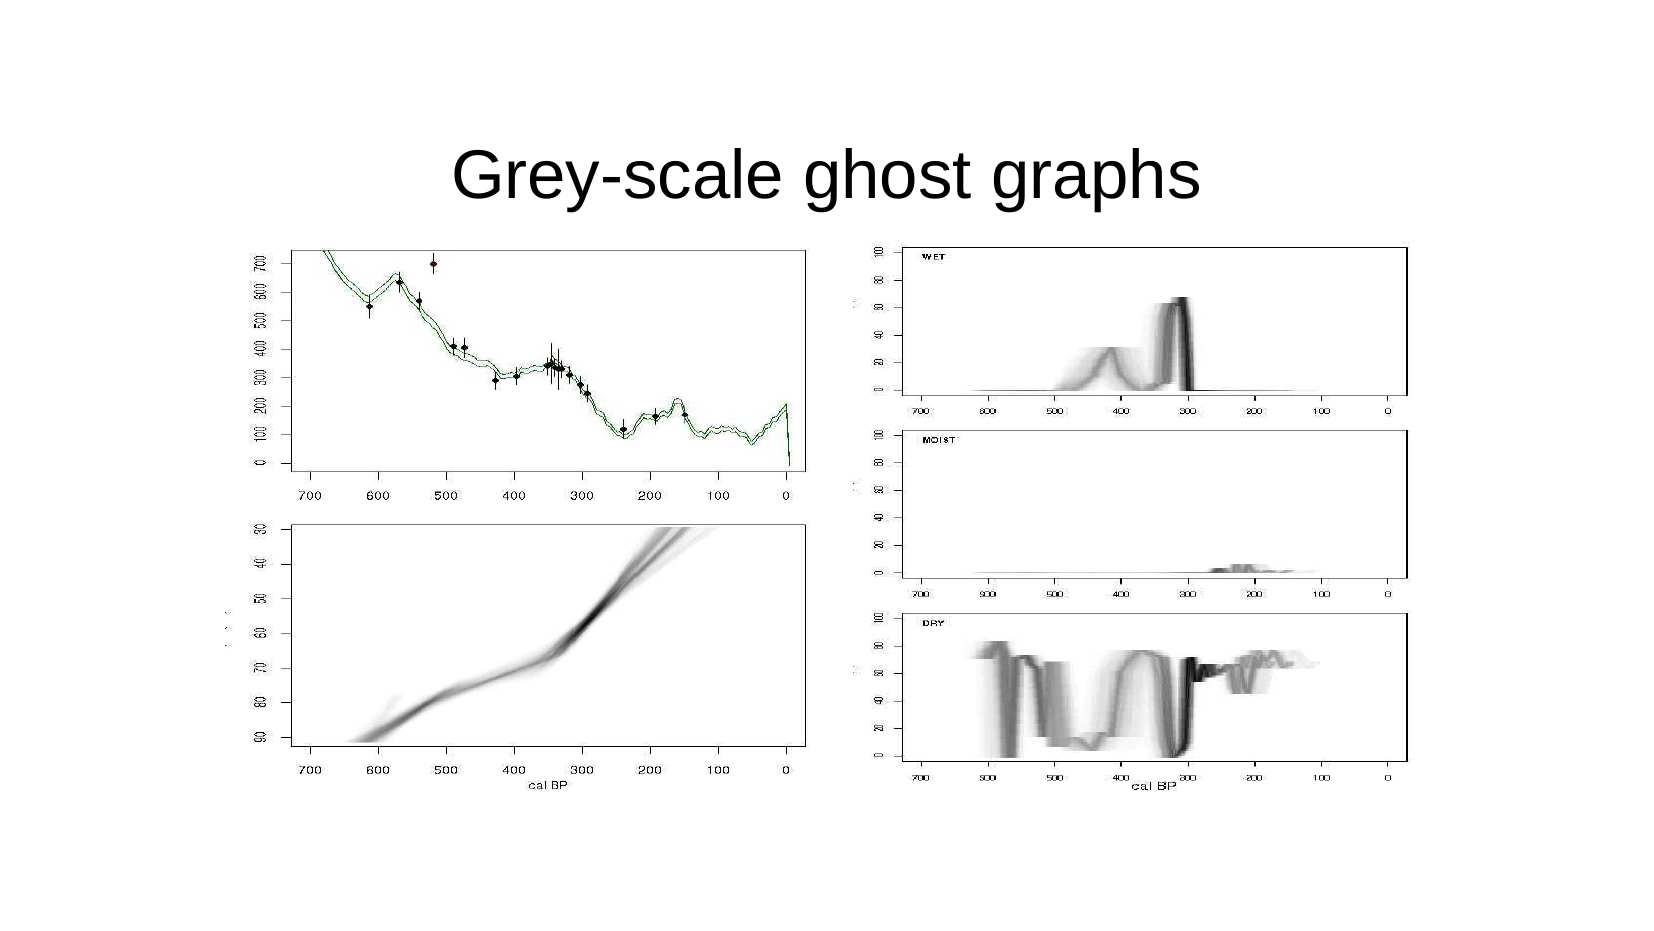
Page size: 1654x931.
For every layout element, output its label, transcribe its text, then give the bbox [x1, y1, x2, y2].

text_box Grey-scale ghost graphs [251, 132, 1402, 216]
picture [225, 242, 816, 791]
picture [853, 242, 1416, 791]
